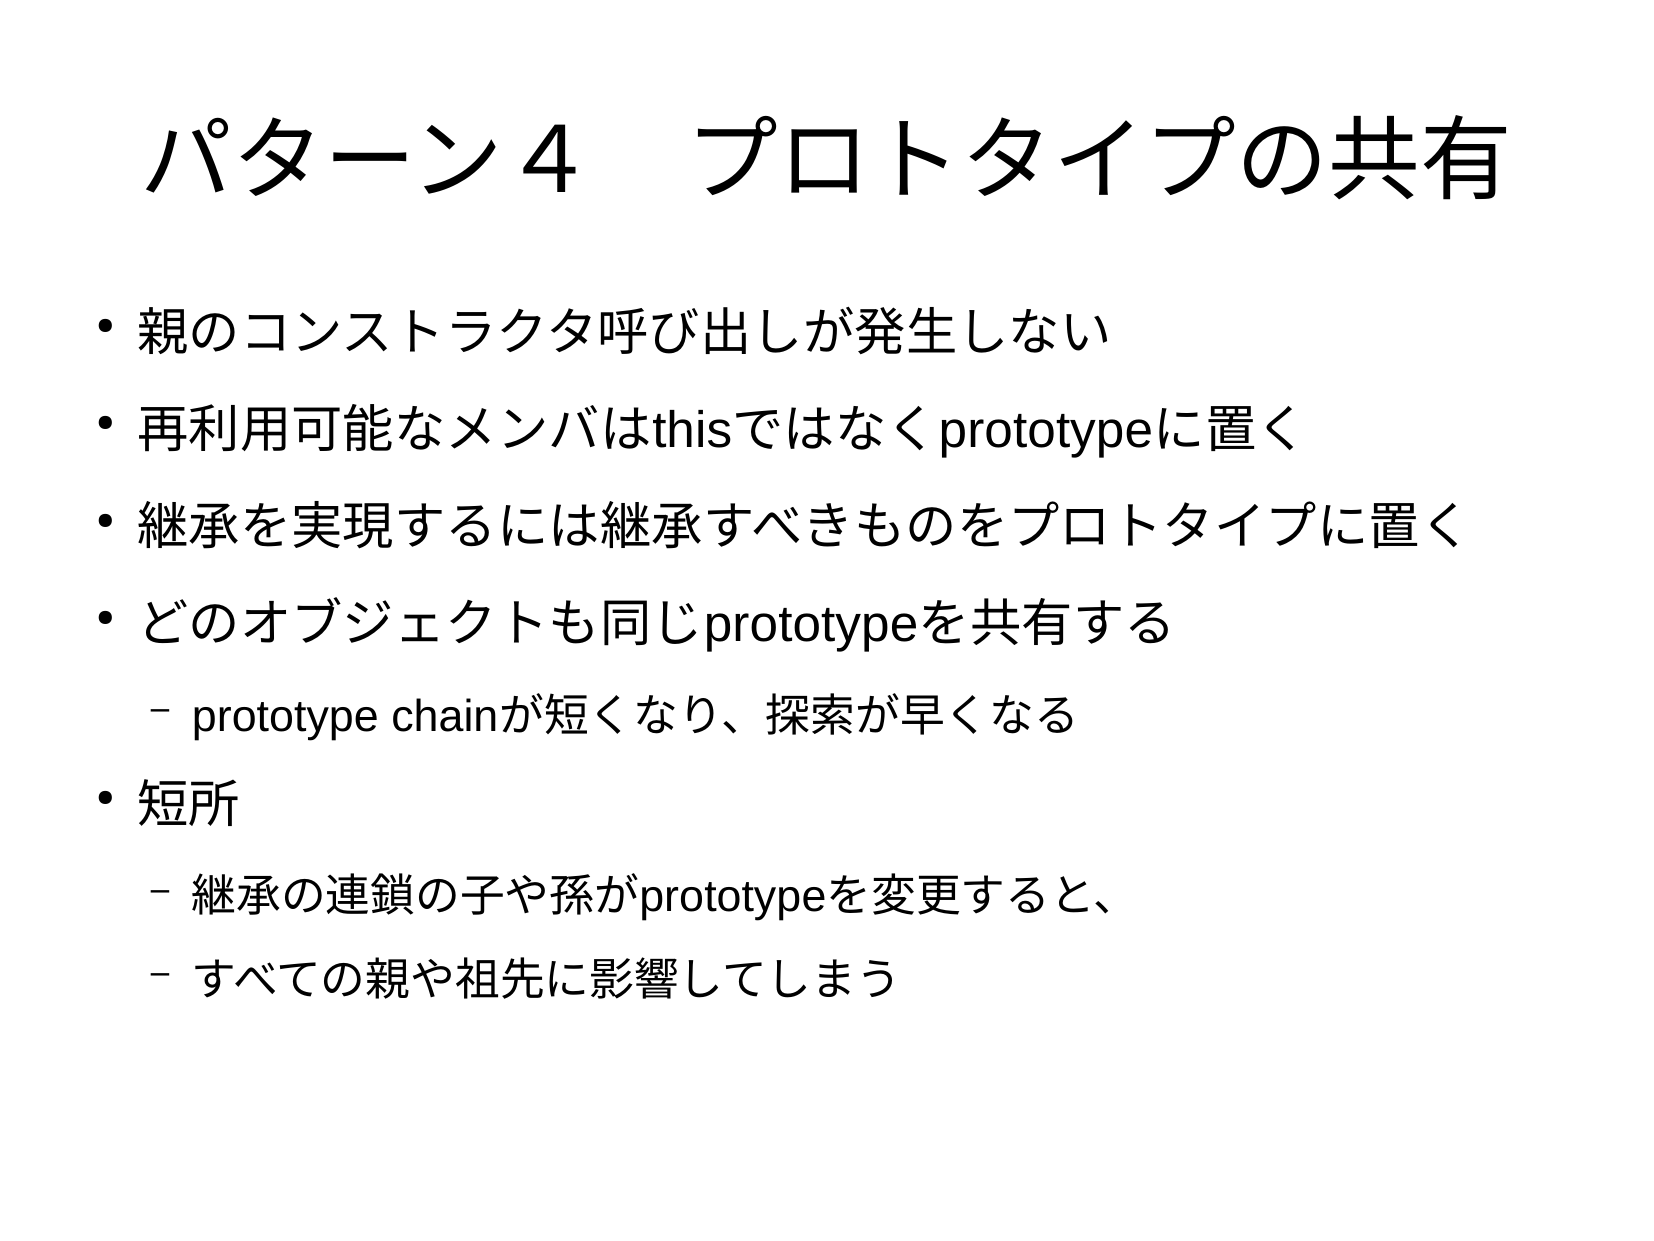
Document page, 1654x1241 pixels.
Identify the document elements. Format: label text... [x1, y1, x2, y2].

list 親のコンストラクタ呼び出しが発生しない 再利用可能なメンバはthisではなくprototypeに置く 継承を実現するには継承すべきものをプロトタイプに置く どのオブジェクトも同じprototypeを共有する prototype chainが短くなり、探索が早くなる 短所 継承の連鎖の子や孫がprototypeを変更すると、 すべての親や祖先に影響してしまう [82, 290, 1571, 1010]
title パターン４ プロトタイプの共有 [82, 49, 1571, 257]
